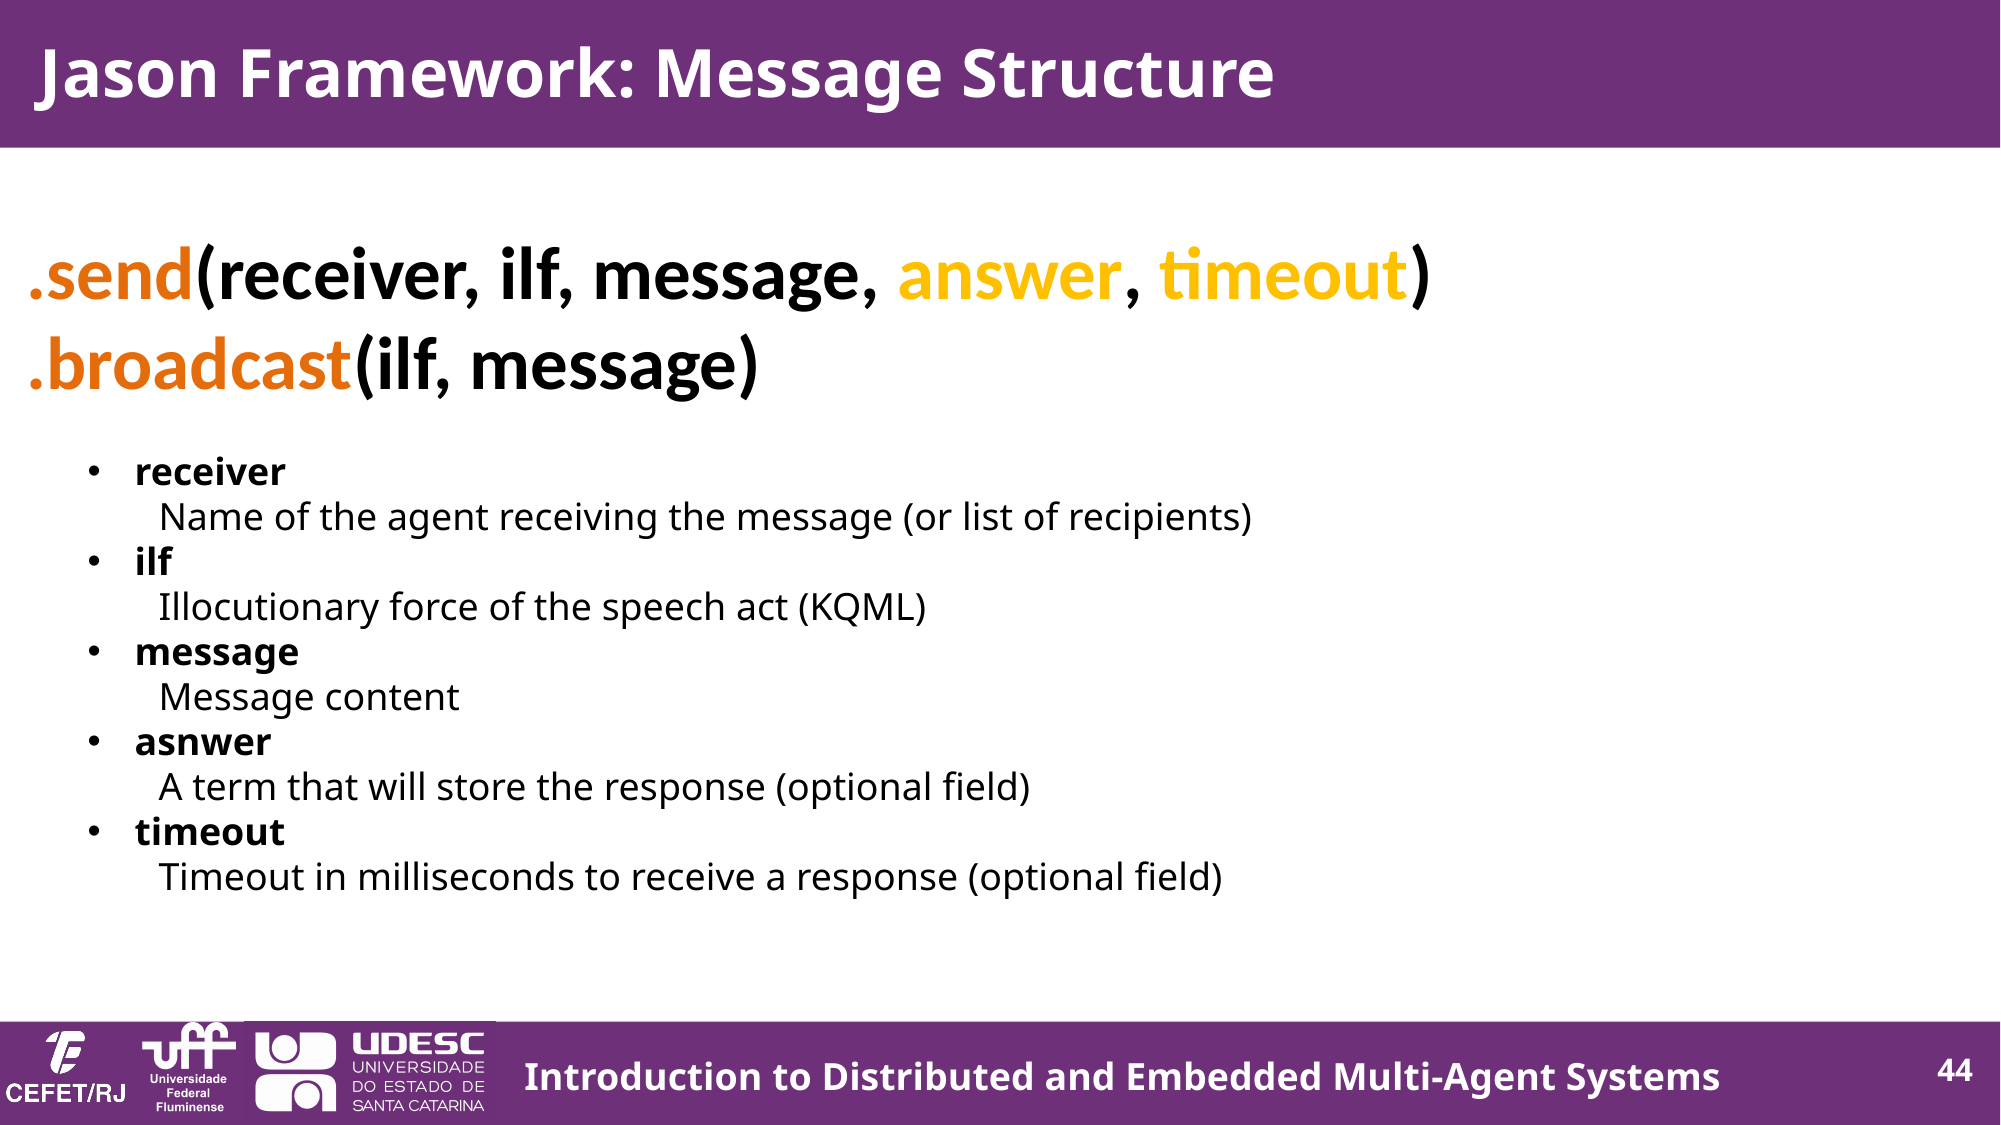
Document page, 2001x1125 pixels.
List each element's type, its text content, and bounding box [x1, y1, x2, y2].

text_box receiver Name of the agent receiving the message (or list of recipients) ilf Illocutionary force of the speech act (KQML) message Message content asnwer A term that will store the response (optional field) timeout Timeout in milliseconds to receive a response (optional field) [72, 440, 1771, 906]
picture [6, 1009, 125, 1125]
picture [244, 1021, 496, 1123]
text_box Jason Framework: Message Structure [25, 23, 1999, 119]
text_box .send(receiver, ilf, message, answer, timeout) .broadcast(ilf, message) [11, 217, 1990, 413]
picture [141, 1021, 237, 1117]
